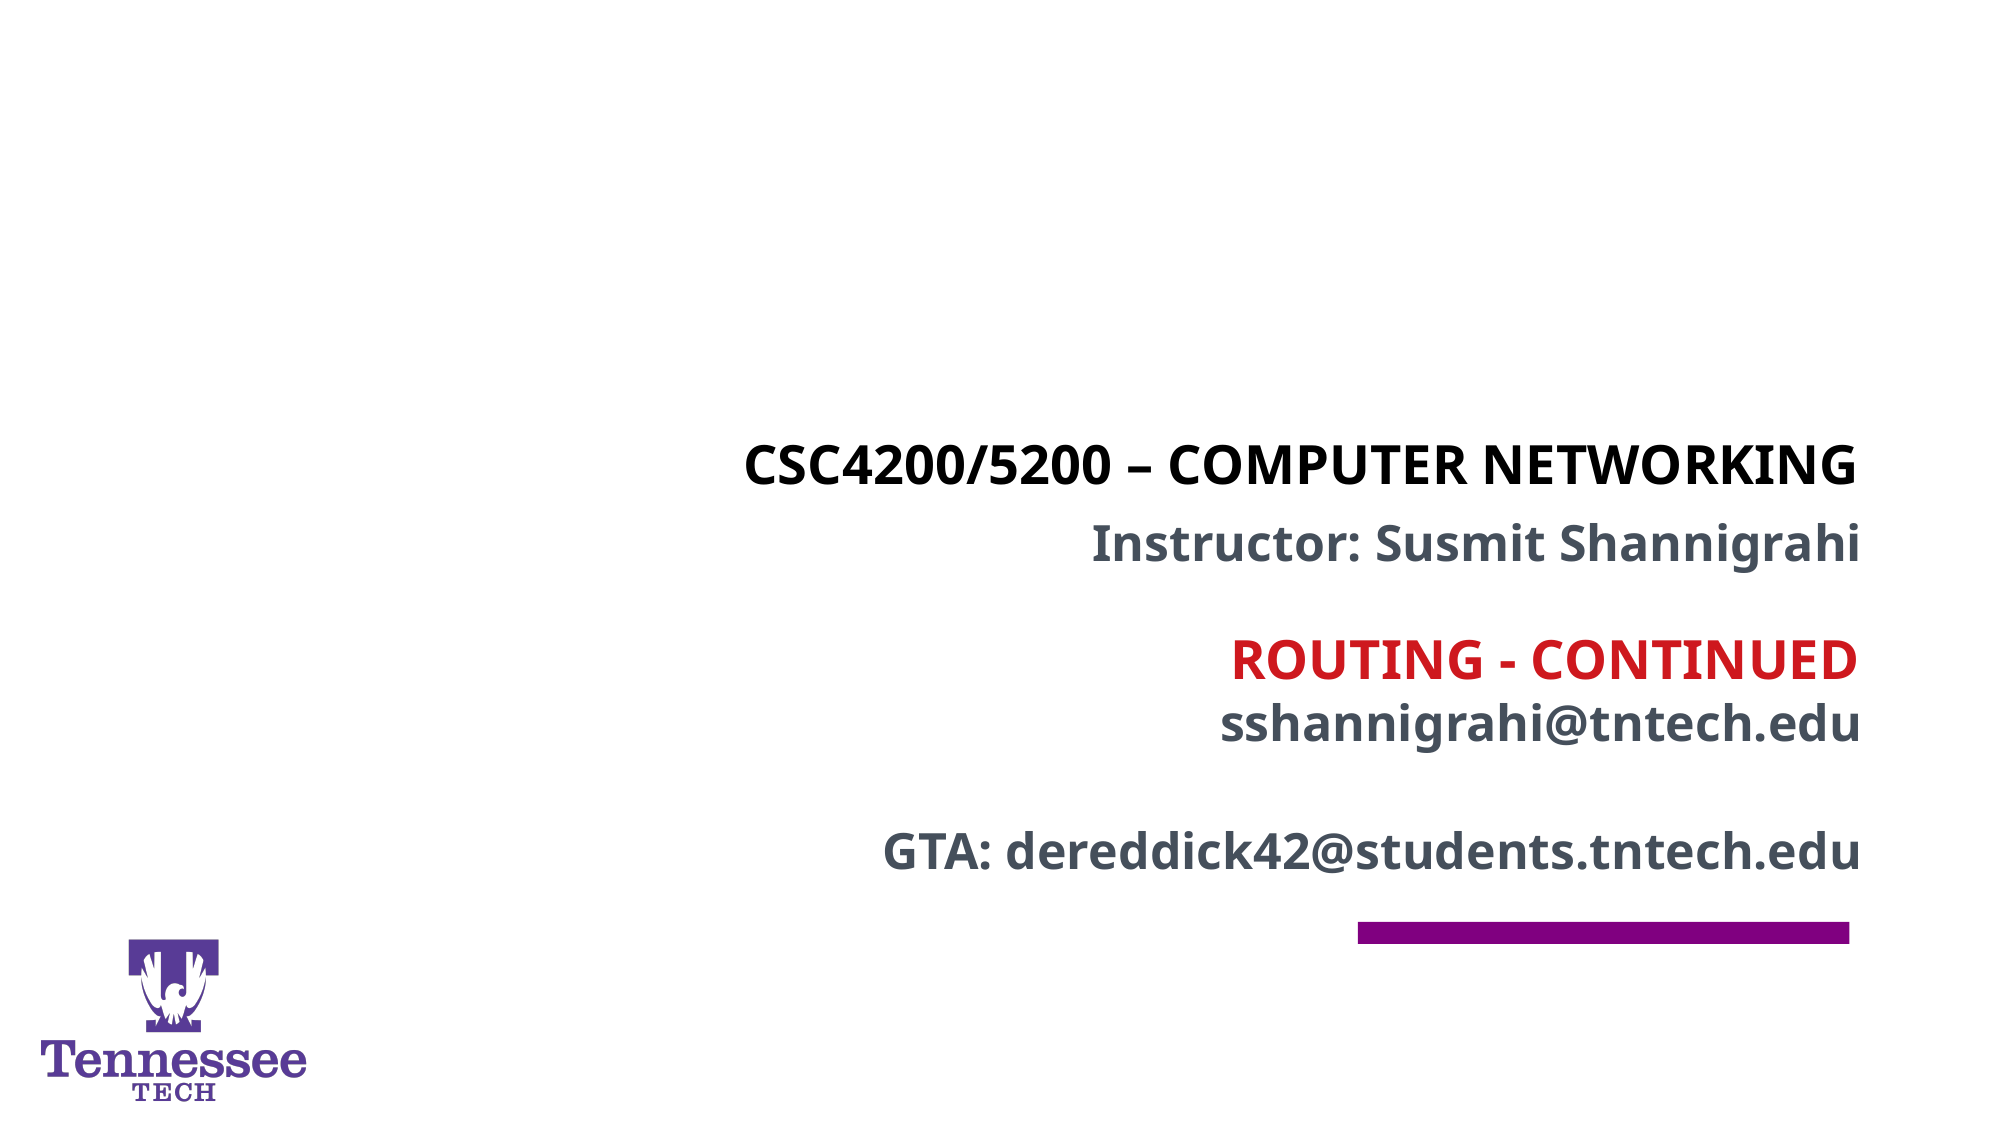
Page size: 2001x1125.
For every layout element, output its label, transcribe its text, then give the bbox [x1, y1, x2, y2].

text_box Instructor: Susmit Shannigrahi sshannigrahi@tntech.edu GTA: dereddick42@students.tntech.edu [462, 886, 1877, 1075]
picture [16, 914, 331, 1122]
text_box CSC4200/5200 – Computer Networking Routing - Continued [30, 404, 1875, 706]
